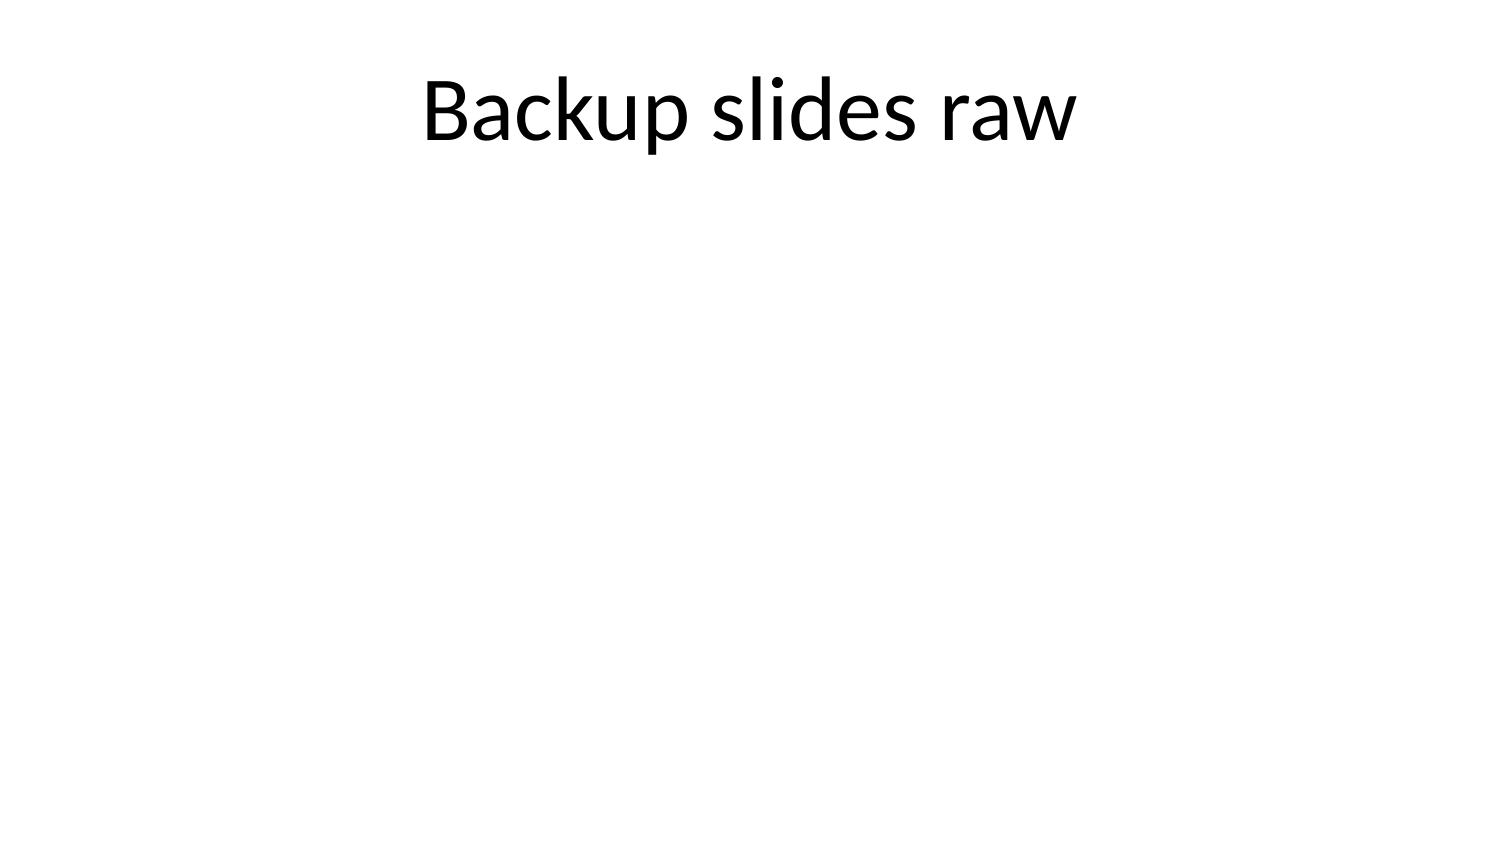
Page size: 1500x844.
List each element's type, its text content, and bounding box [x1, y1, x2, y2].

title Backup slides raw [75, 33, 1426, 175]
